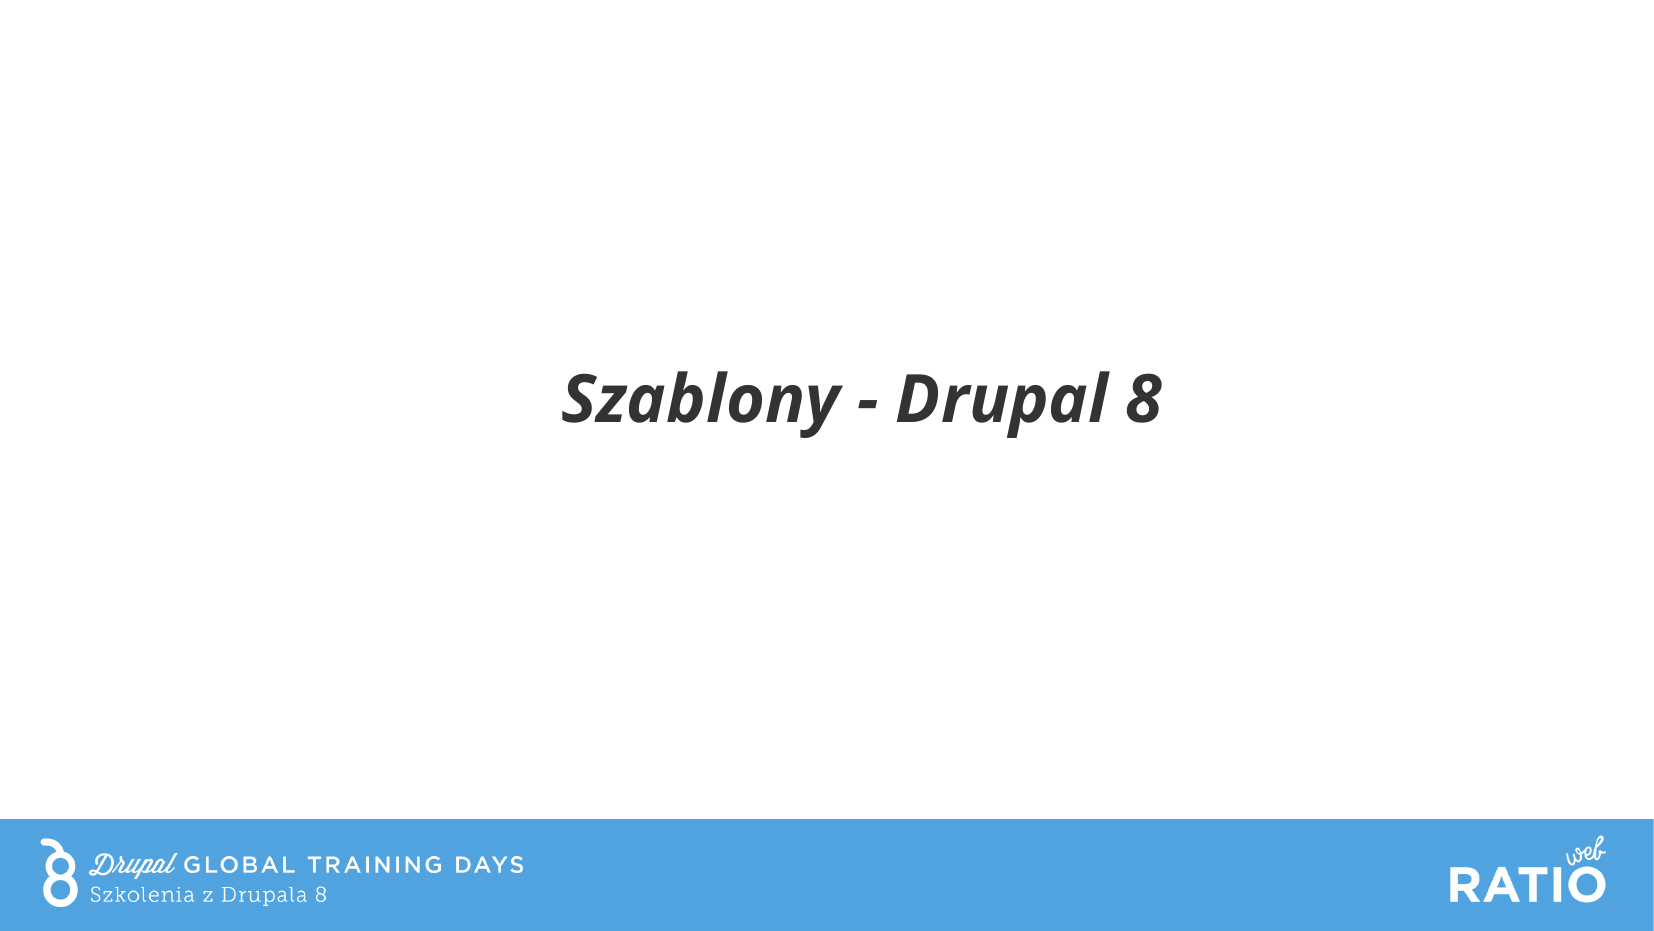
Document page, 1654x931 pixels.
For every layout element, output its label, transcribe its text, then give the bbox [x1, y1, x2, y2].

subtitle Szablony - Drupal 8 [82, 37, 1571, 758]
picture [0, 0, 1654, 931]
